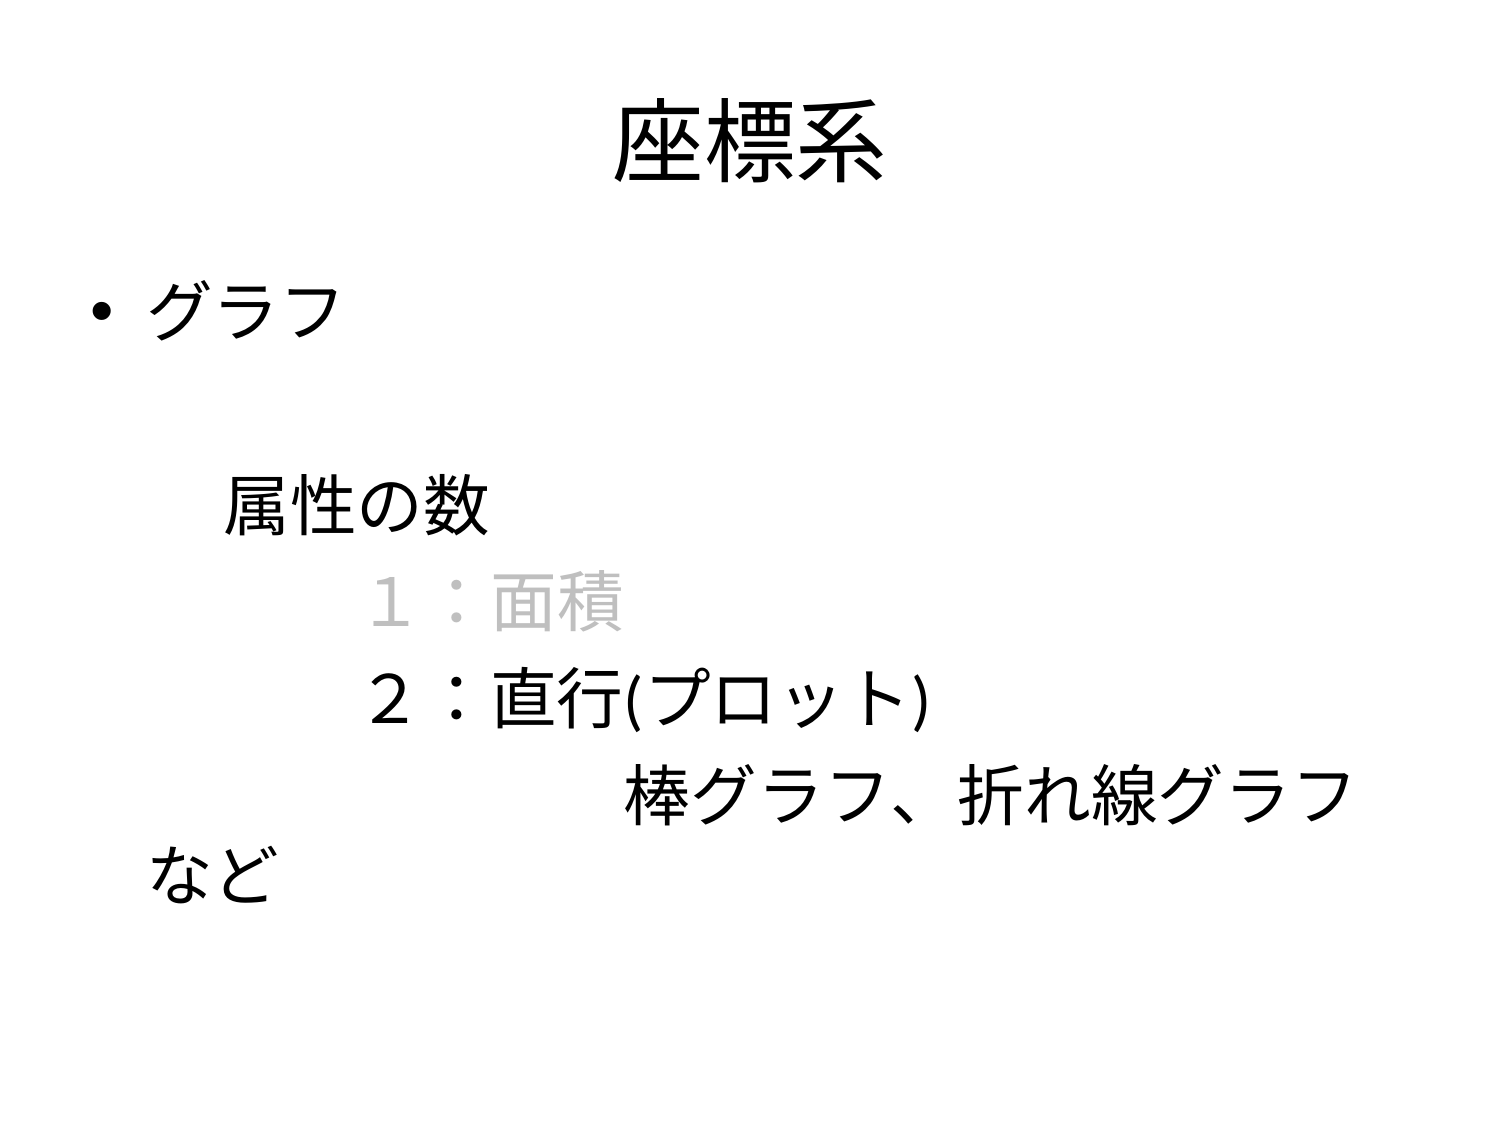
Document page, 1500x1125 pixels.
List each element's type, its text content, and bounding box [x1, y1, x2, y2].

list グラフ 属性の数 １：面積 ２：直行(プロット) 棒グラフ、折れ線グラフなど [75, 262, 1426, 1006]
title 座標系 [75, 45, 1426, 233]
